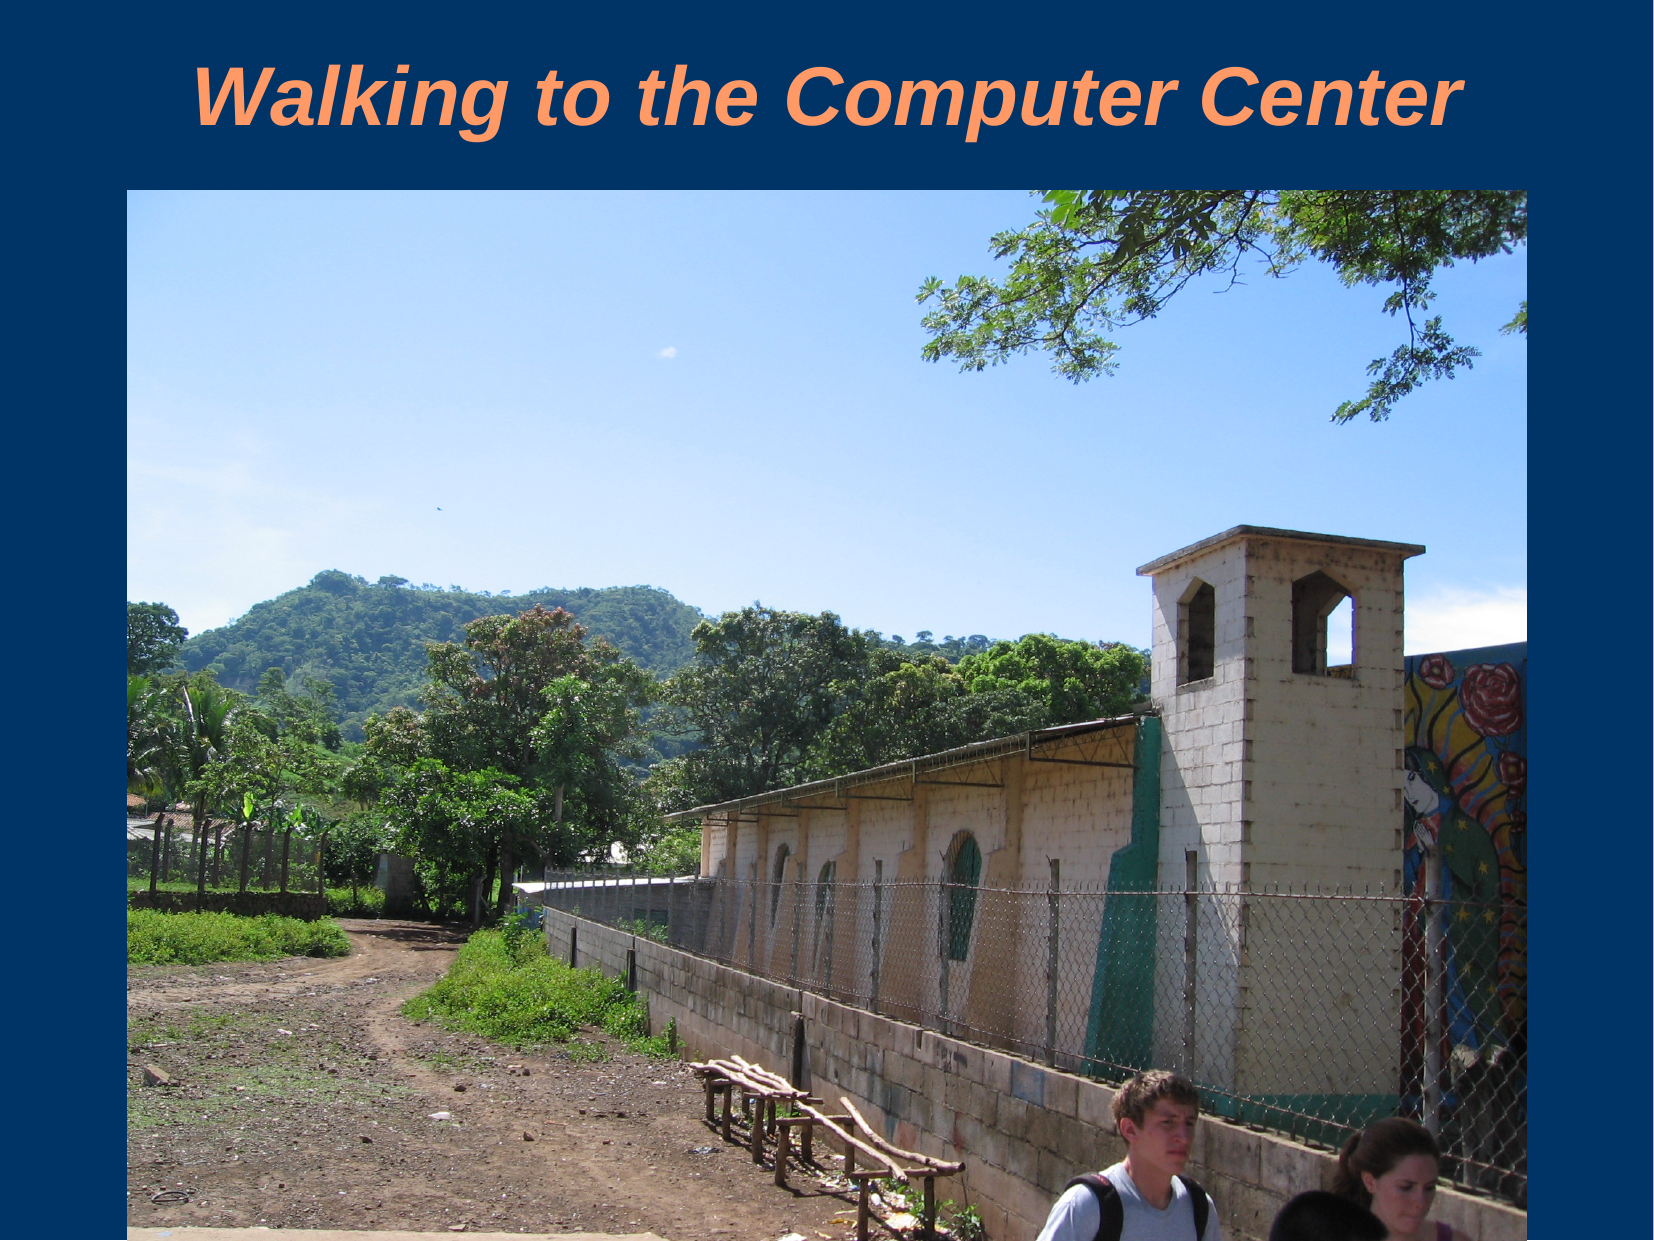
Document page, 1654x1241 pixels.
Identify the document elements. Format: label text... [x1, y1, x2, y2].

title Walking to the Computer Center [121, 0, 1534, 193]
picture [127, 193, 1527, 1241]
